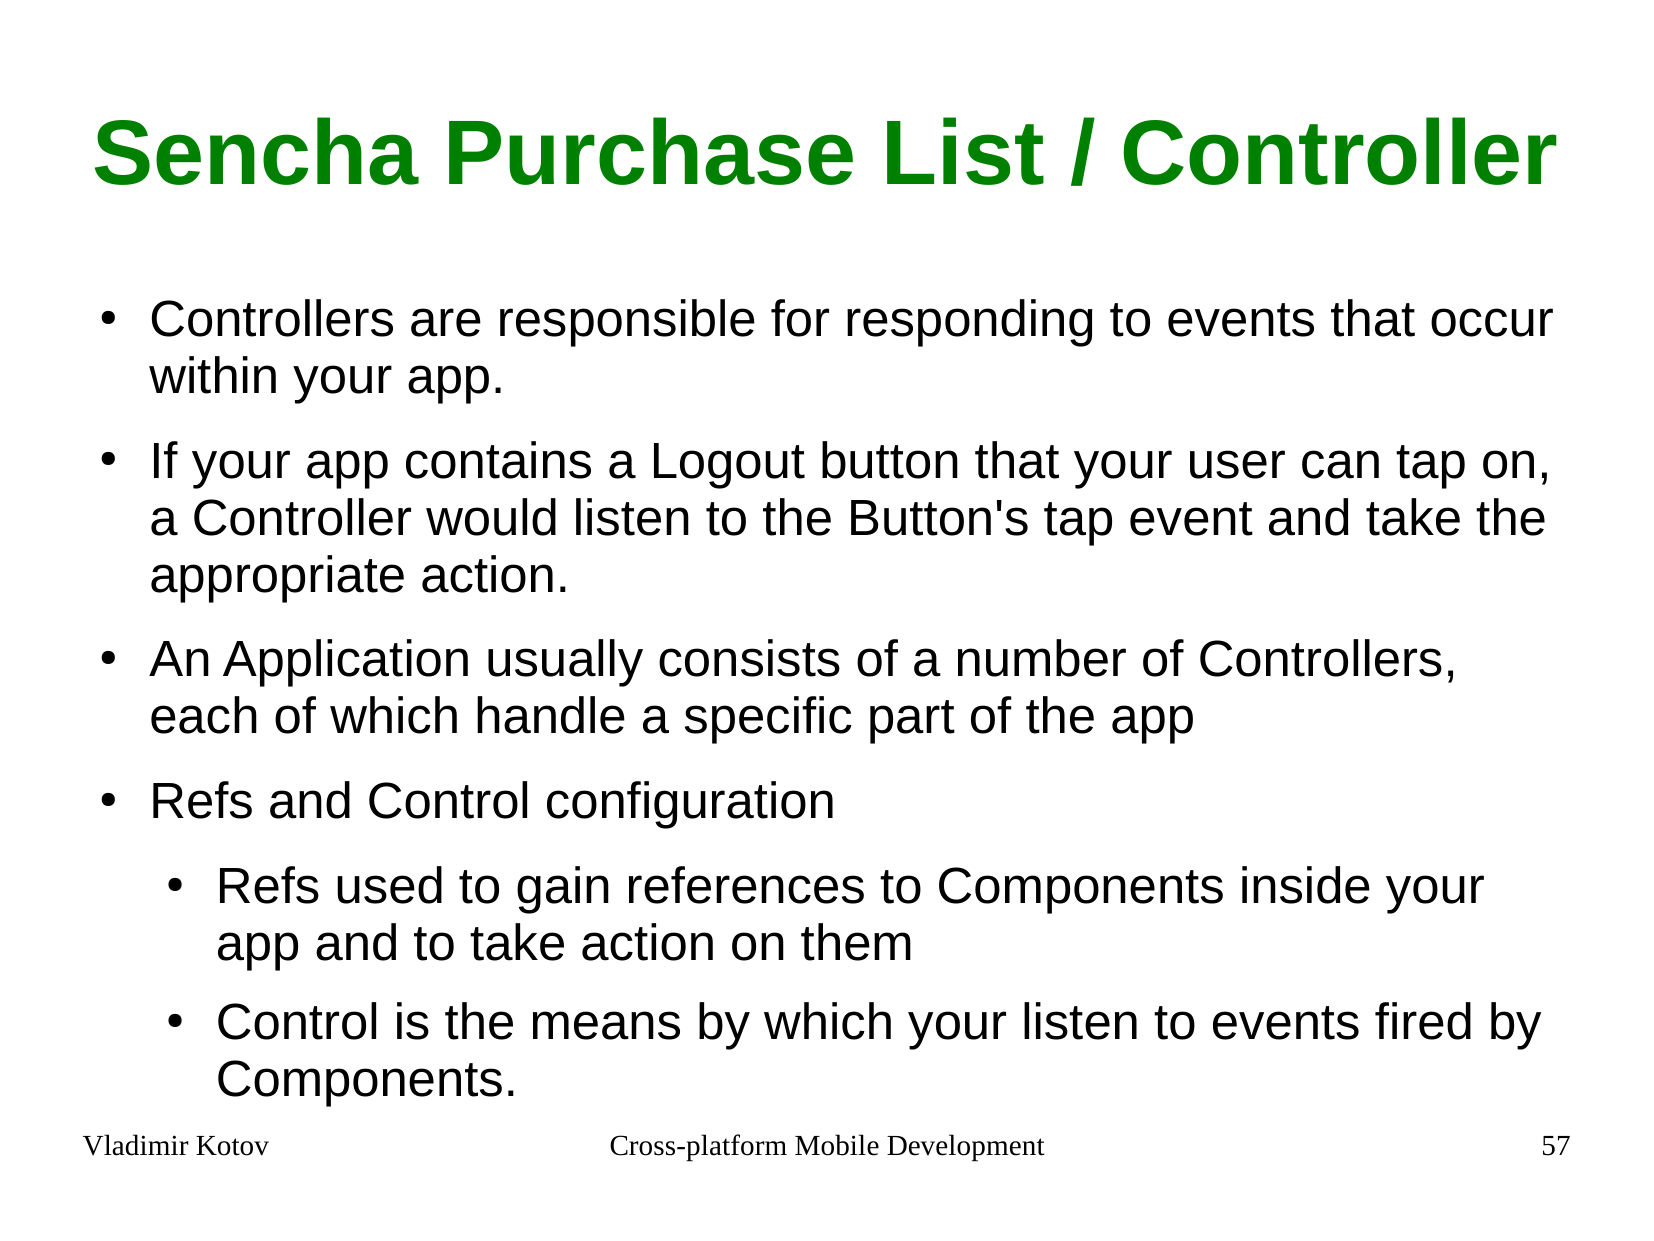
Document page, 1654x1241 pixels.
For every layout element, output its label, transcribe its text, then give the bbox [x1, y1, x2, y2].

list Controllers are responsible for responding to events that occur within your app. If your app contains a Logout button that your user can tap on, a Controller would listen to the Button's tap event and take the appropriate action. An Application usually consists of a number of Controllers, each of which handle a specific part of the app Refs and Control configuration Refs used to gain references to Components inside your app and to take action on them Control is the means by which your listen to events fired by Components. [82, 290, 1571, 1109]
title Sencha Purchase List / Controller [82, 56, 1571, 250]
